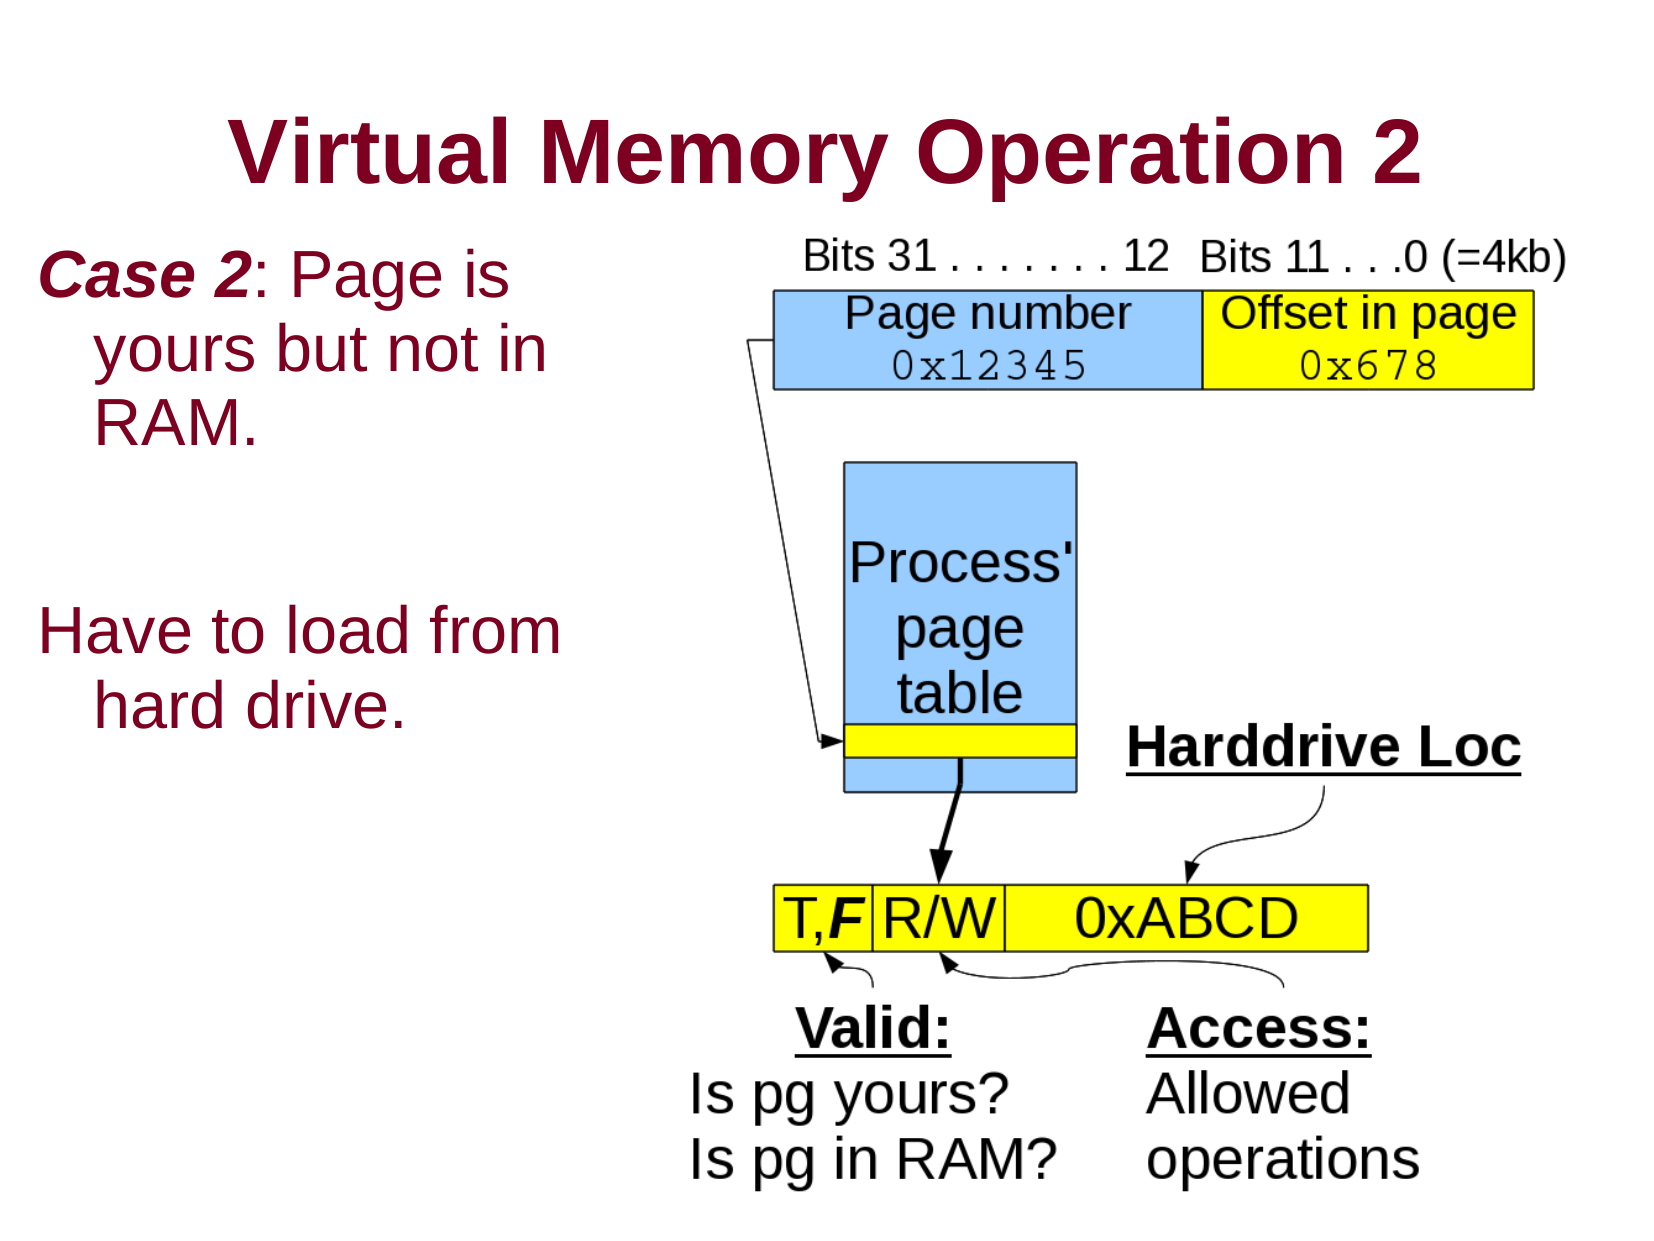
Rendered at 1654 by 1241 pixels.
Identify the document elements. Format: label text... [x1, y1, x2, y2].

list Case 2: Page is yours but not in RAM. Have to load from hard drive. [37, 233, 638, 1088]
title Virtual Memory Operation 2 [82, 49, 1571, 257]
picture [0, 0, 1654, 1241]
